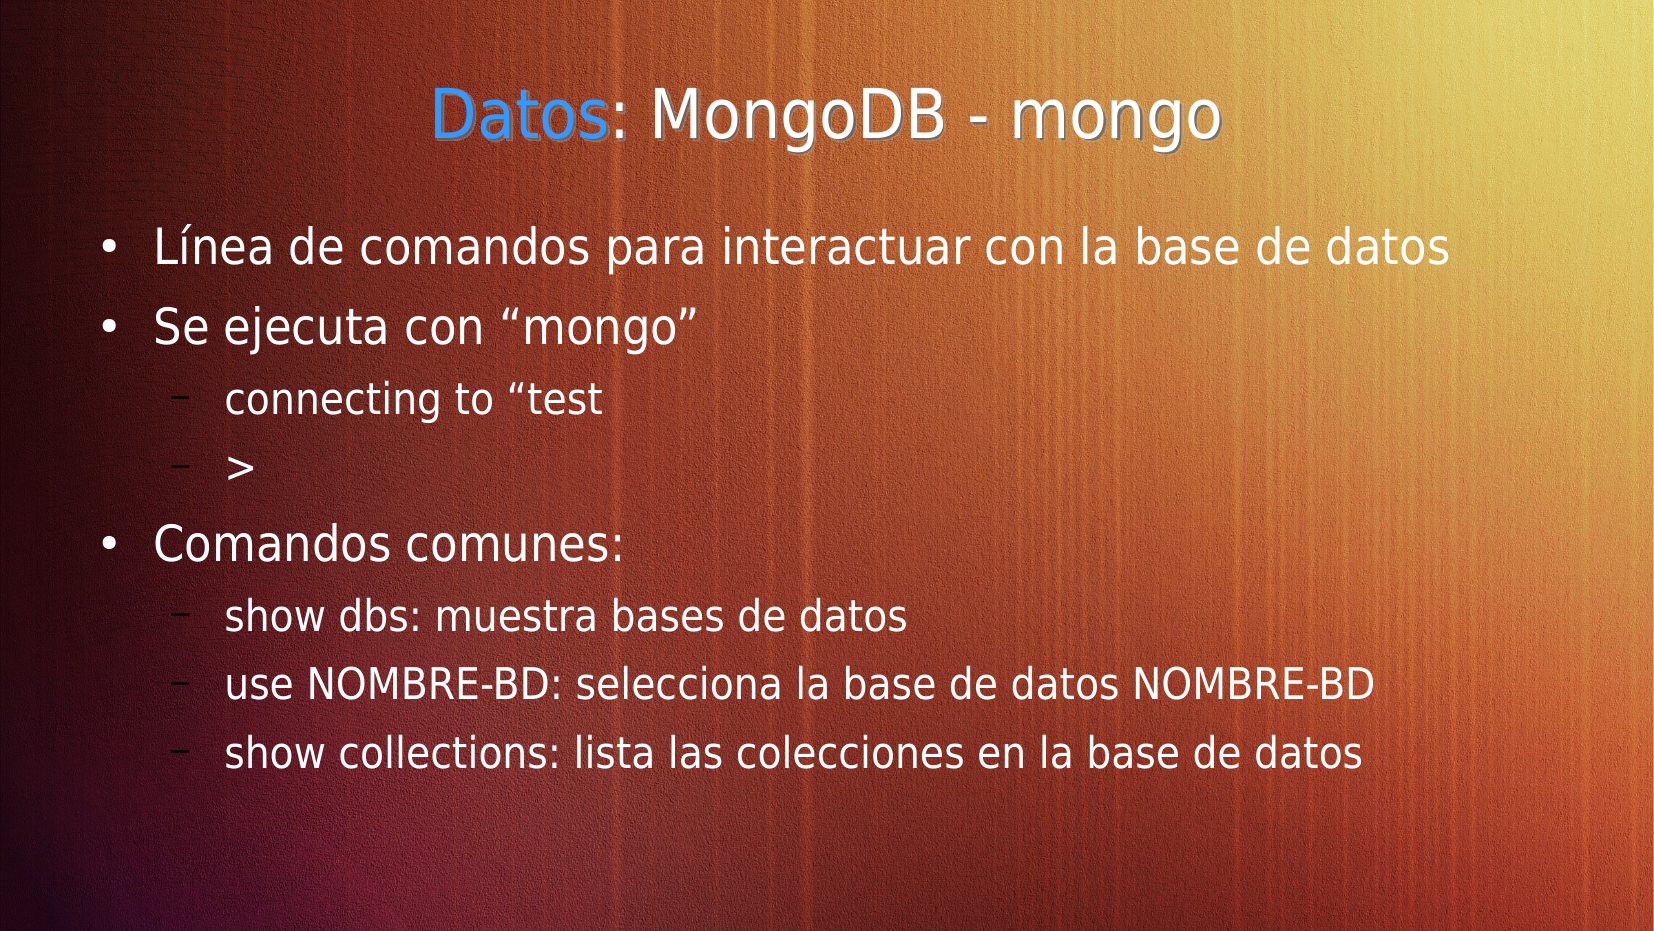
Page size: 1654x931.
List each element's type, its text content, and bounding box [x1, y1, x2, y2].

picture [0, 0, 1654, 931]
title Datos: MongoDB - mongo [82, 37, 1571, 193]
list Línea de comandos para interactuar con la base de datos Se ejecuta con “mongo” connecting to “test > Comandos comunes: show dbs: muestra bases de datos use NOMBRE-BD: selecciona la base de datos NOMBRE-BD show collections: lista las colecciones en la base de datos [82, 217, 1571, 796]
